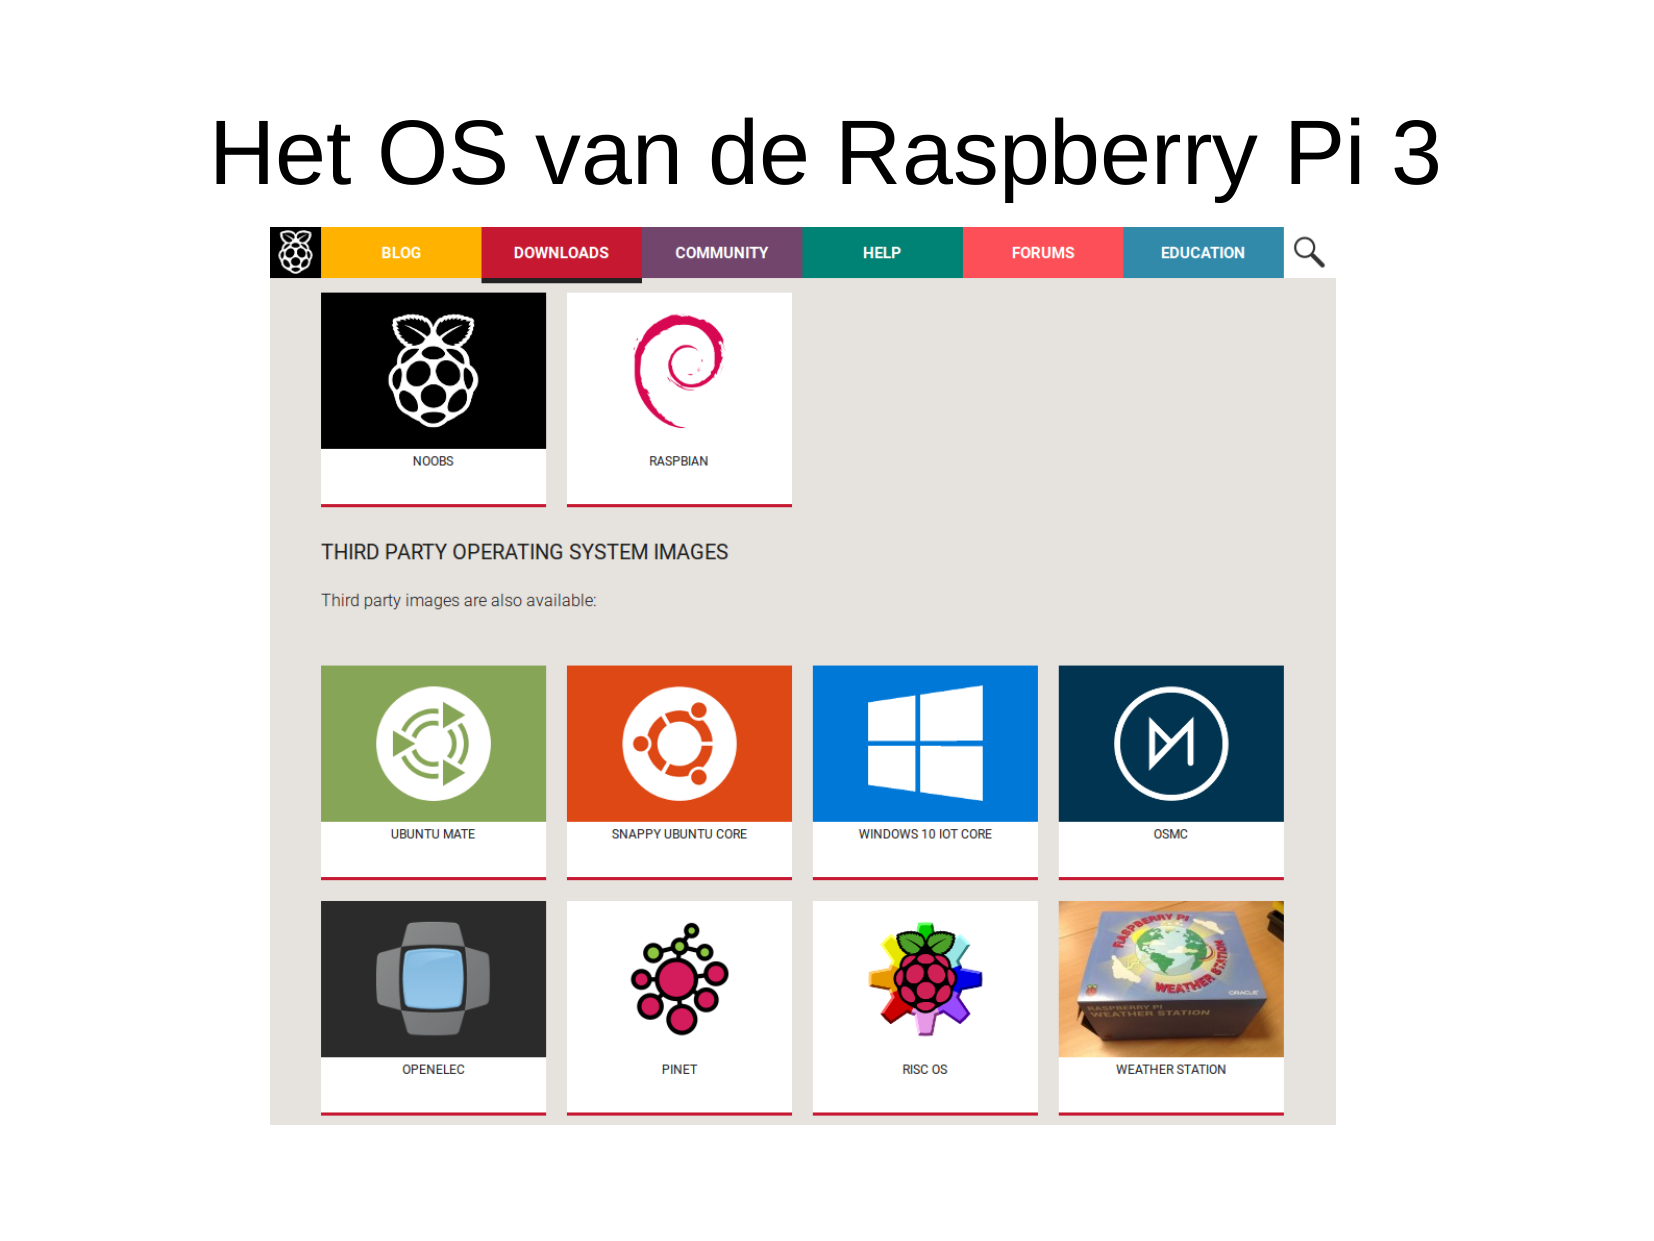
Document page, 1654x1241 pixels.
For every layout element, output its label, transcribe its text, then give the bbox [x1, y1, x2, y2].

picture [270, 227, 1336, 1126]
title Het OS van de Raspberry Pi 3 [82, 49, 1571, 257]
